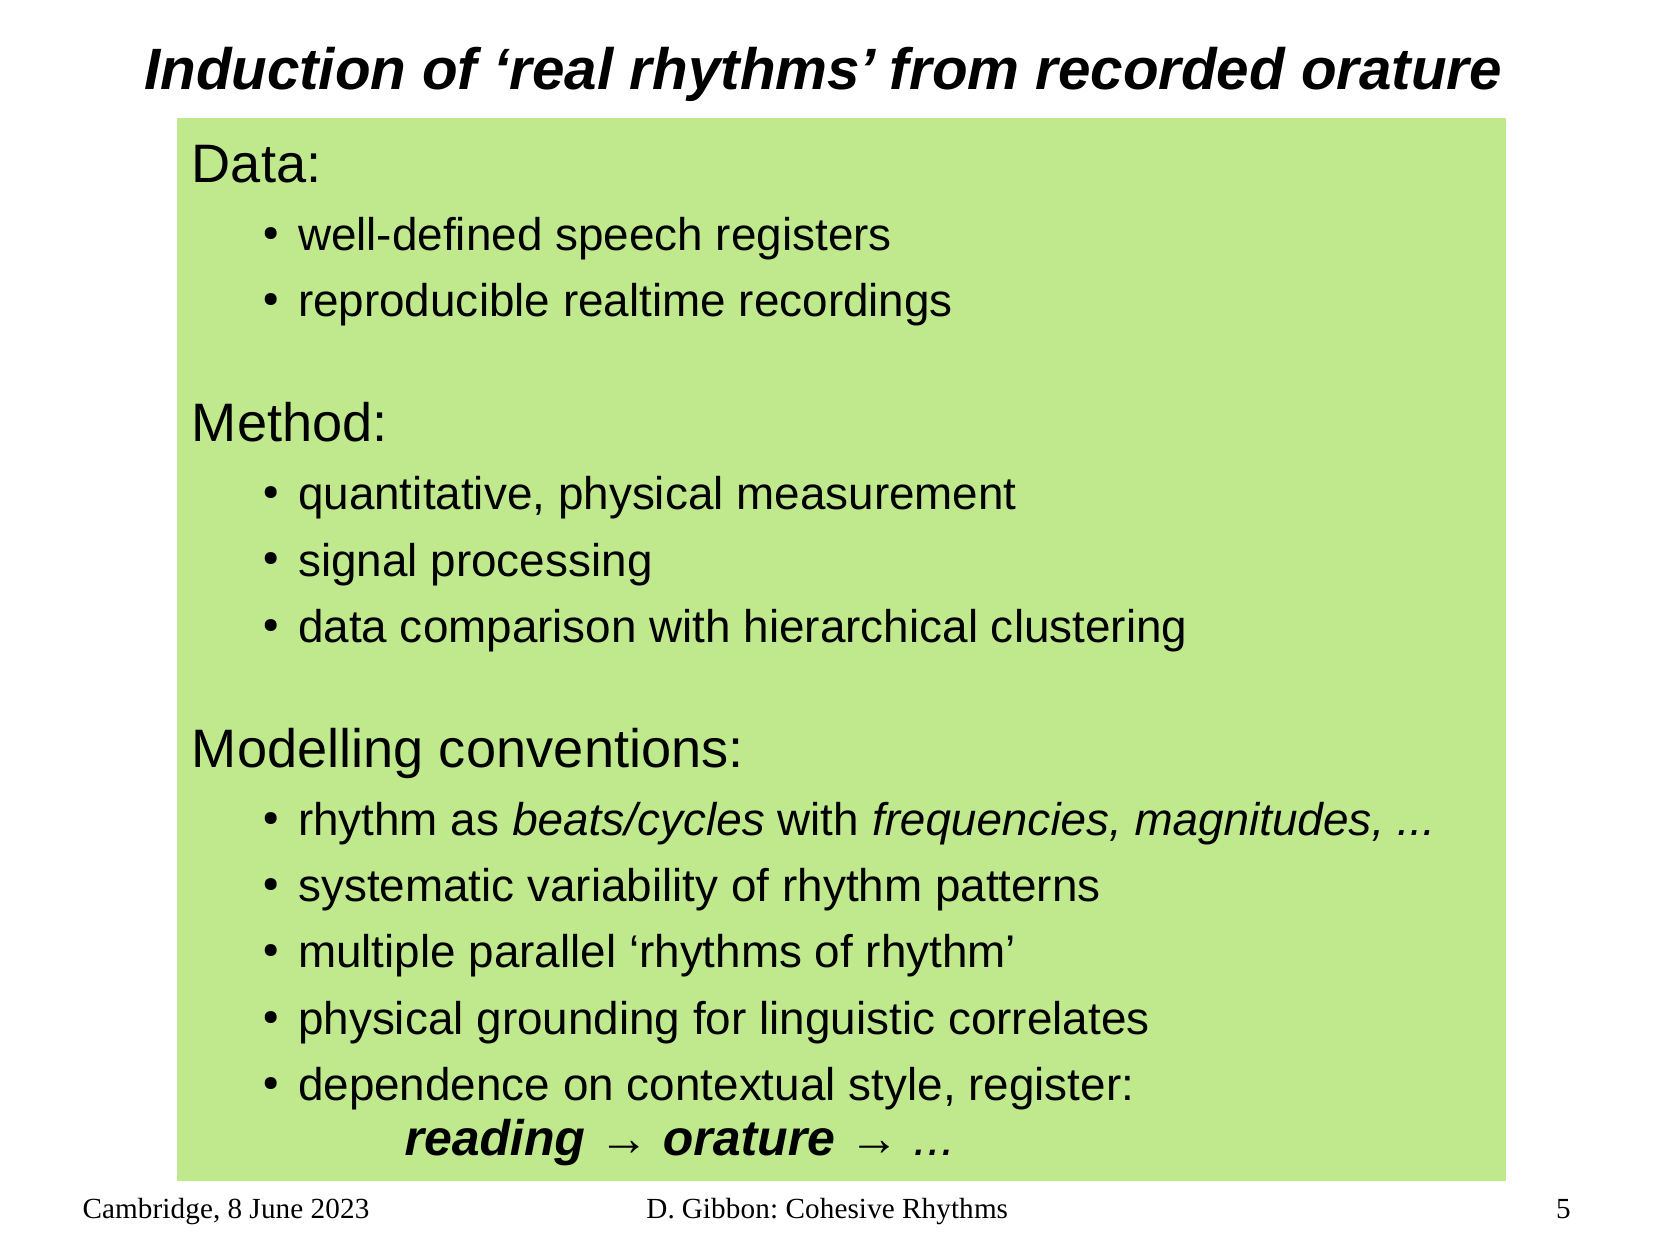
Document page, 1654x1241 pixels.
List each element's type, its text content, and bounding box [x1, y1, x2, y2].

title Induction of ‘real rhythms’ from recorded orature [11, 19, 1636, 119]
text_box Data: well-defined speech registers reproducible realtime recordings Method: quantitative, physical measurement signal processing data comparison with hierarchical clustering Modelling conventions: rhythm as beats/cycles with frequencies, magnitudes, ... systematic variability of rhythm patterns multiple parallel ‘rhythms of rhythm’ physical grounding for linguistic correlates dependence on contextual style, register: reading → orature → ... [177, 118, 1506, 1182]
